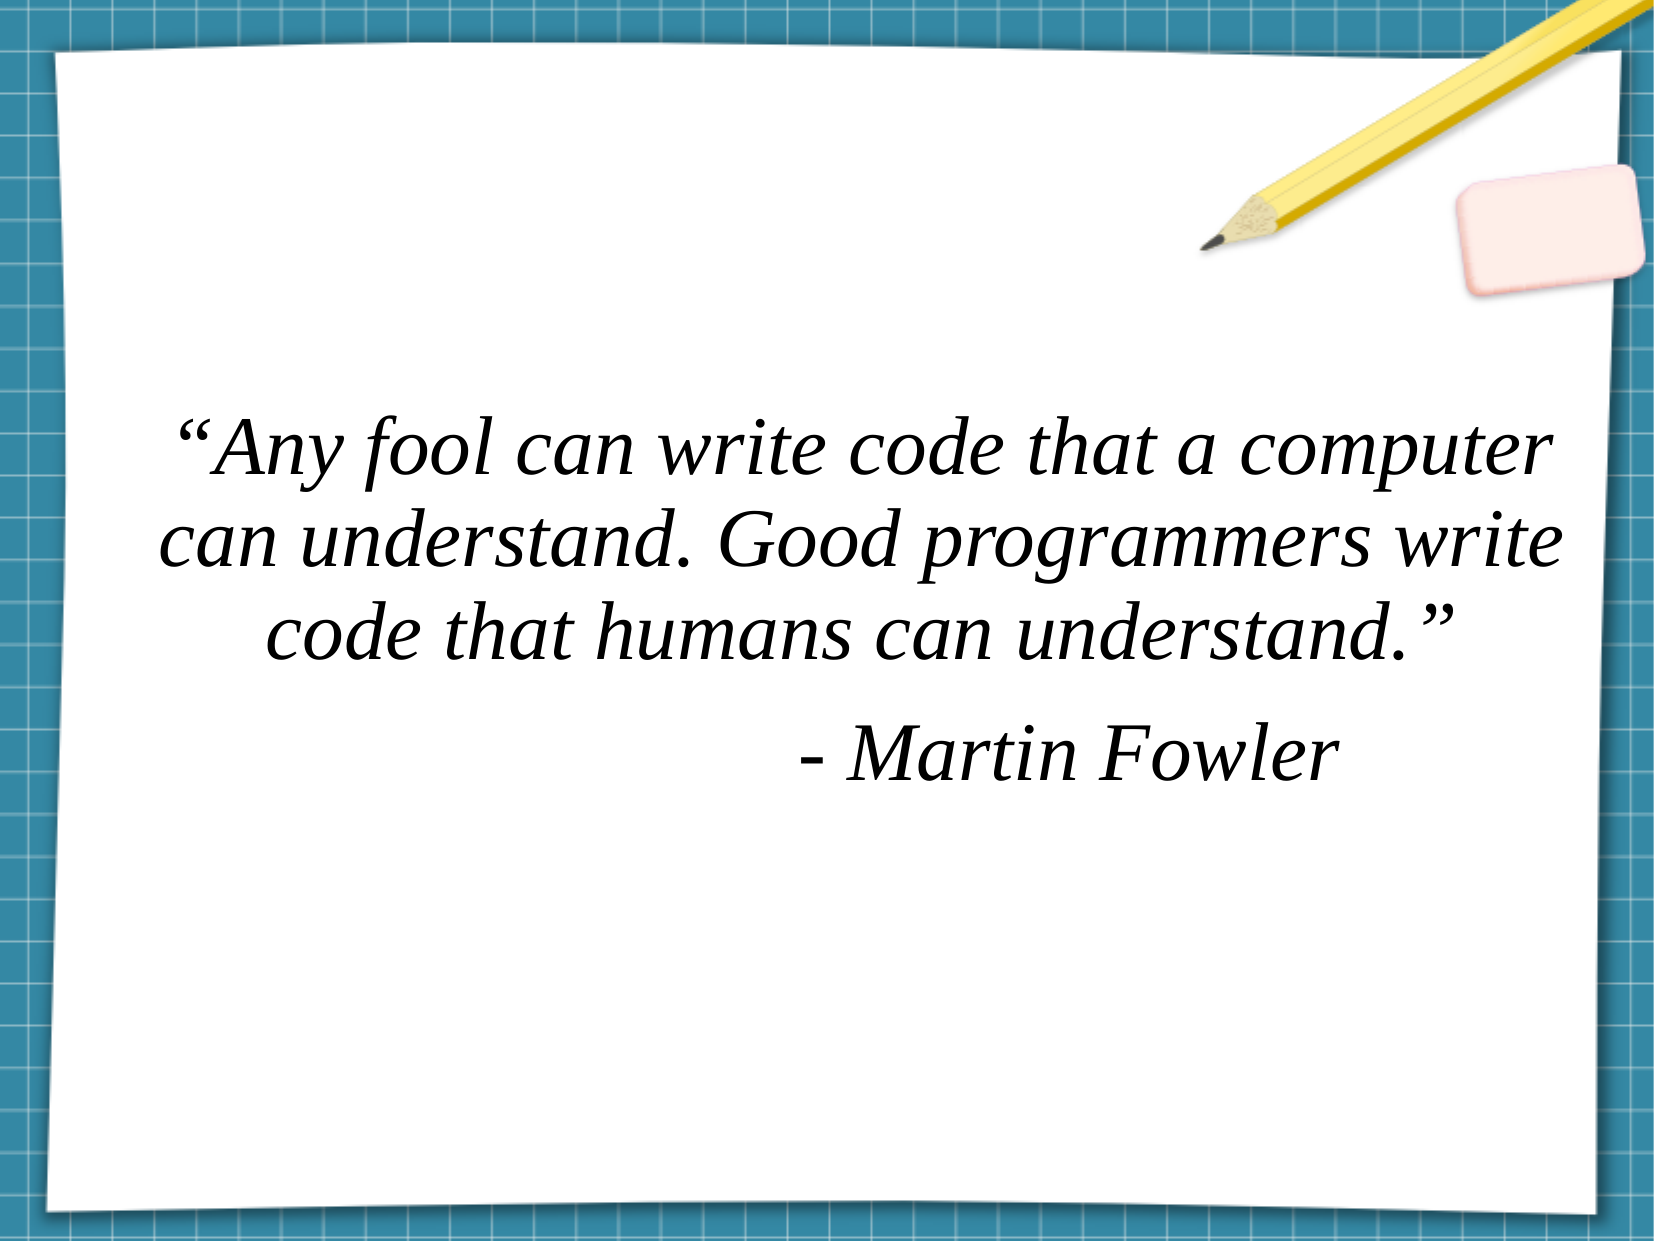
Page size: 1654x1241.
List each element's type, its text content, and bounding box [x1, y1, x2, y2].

picture [0, 0, 1654, 1241]
list “Any fool can write code that a computer can understand. Good programmers write code that humans can understand.” - Martin Fowler [82, 296, 1571, 1123]
